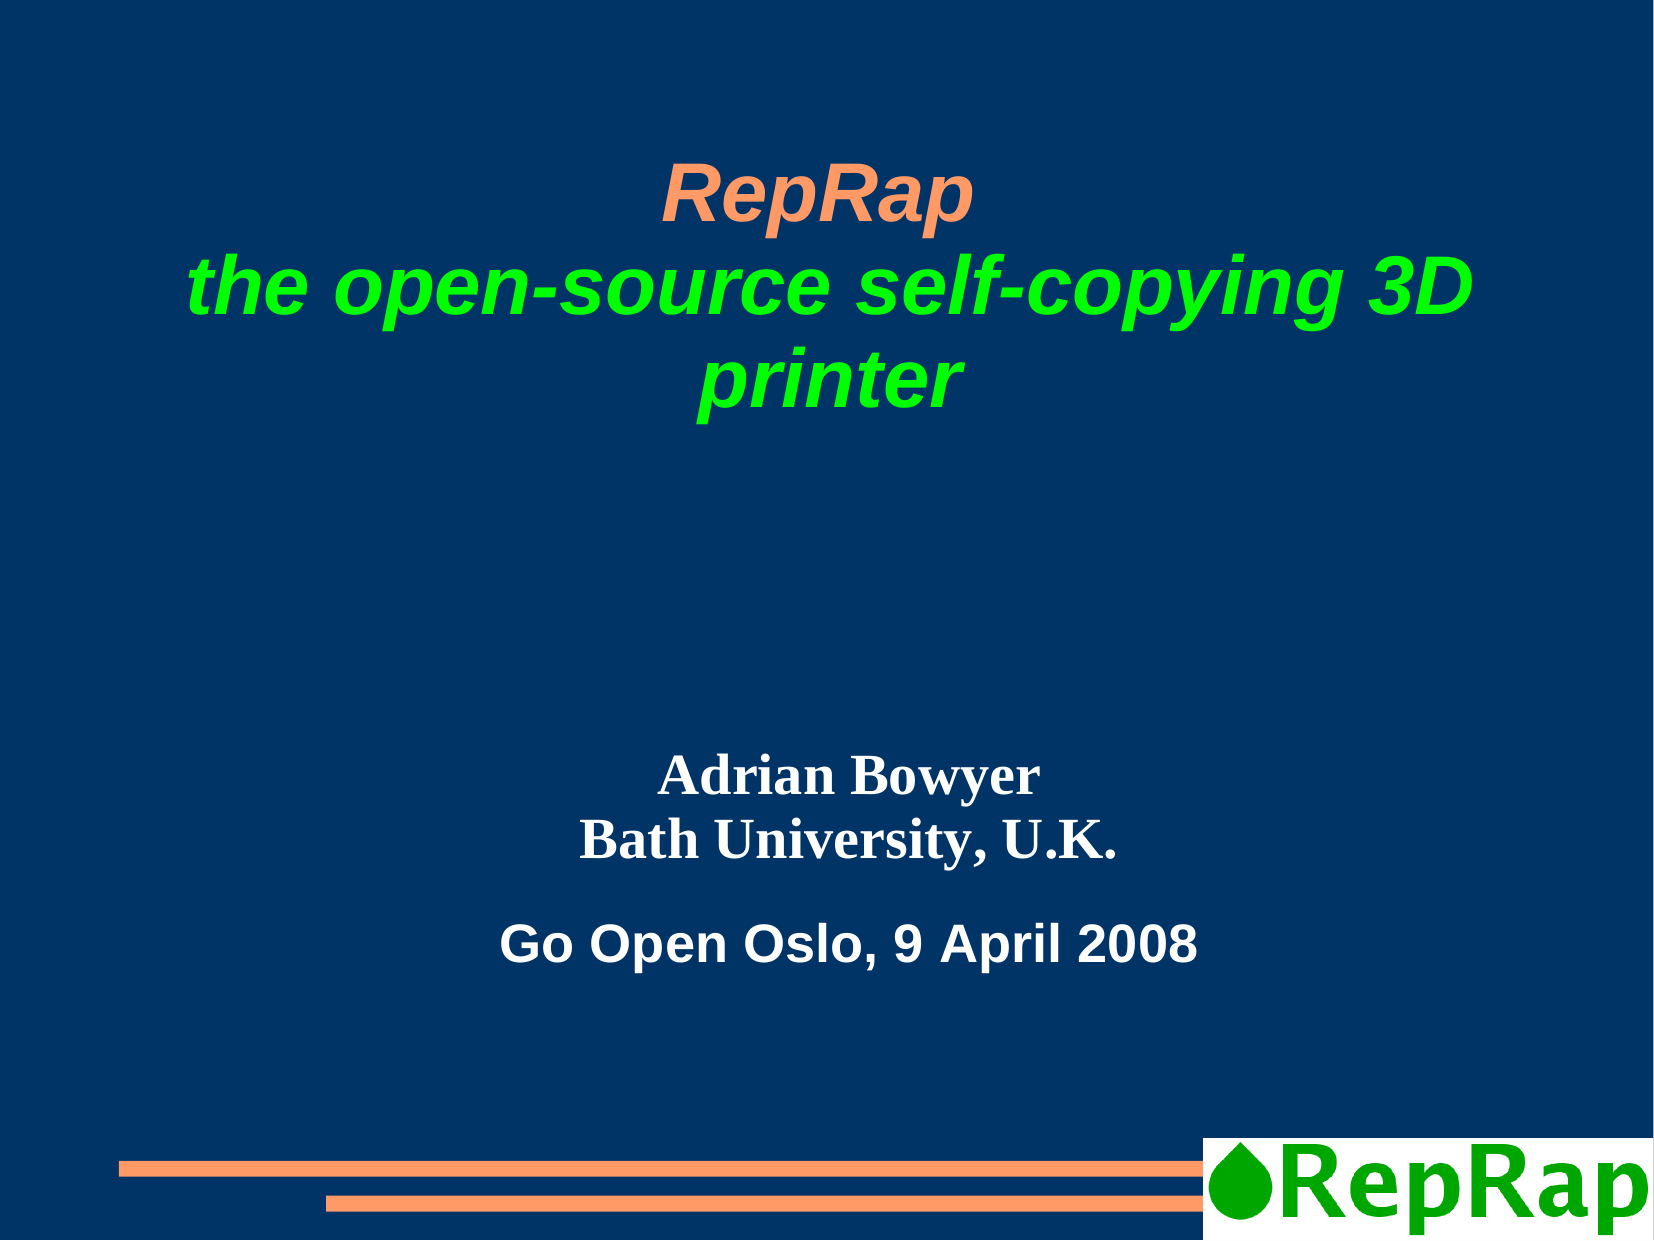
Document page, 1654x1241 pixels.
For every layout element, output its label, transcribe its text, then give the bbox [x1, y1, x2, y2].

subtitle Adrian Bowyer Bath University, U.K. Go Open Oslo, 9 April 2008 [129, 670, 1569, 1046]
title RepRap the open-source self-copying 3D printer [124, 71, 1537, 649]
picture [1203, 1138, 1654, 1241]
